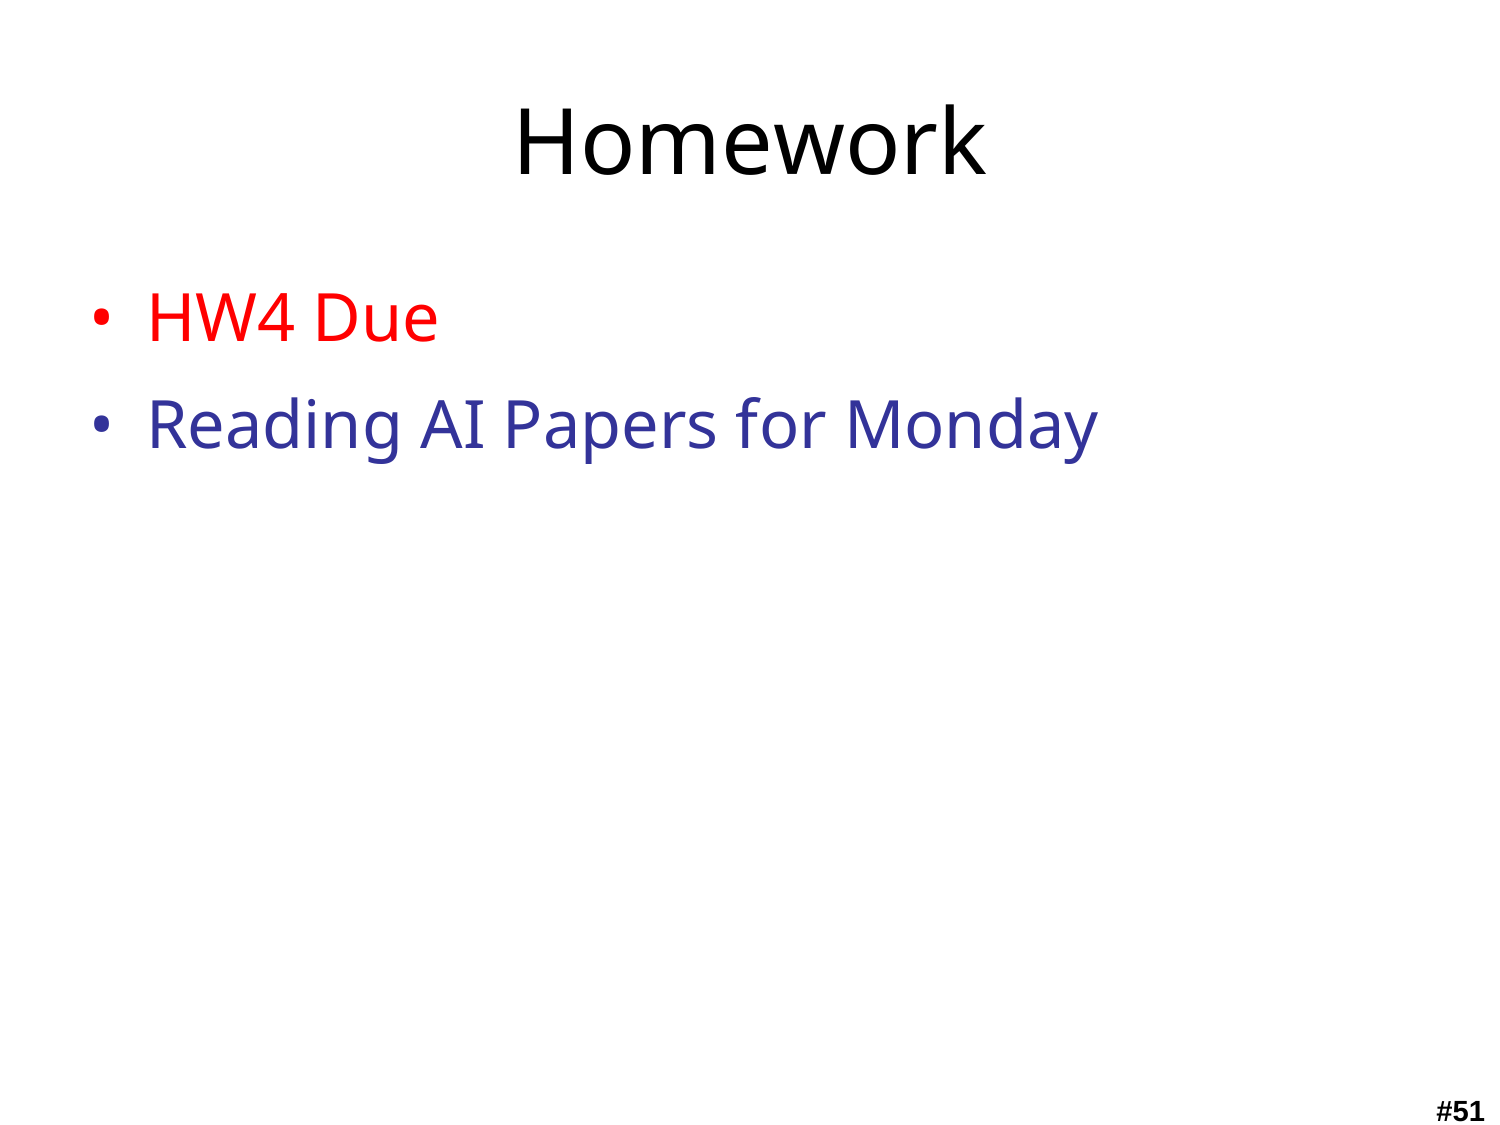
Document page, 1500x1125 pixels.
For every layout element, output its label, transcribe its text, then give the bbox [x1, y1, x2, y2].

title Homework [75, 45, 1426, 233]
list HW4 Due Reading AI Papers for Monday [75, 262, 1426, 1006]
